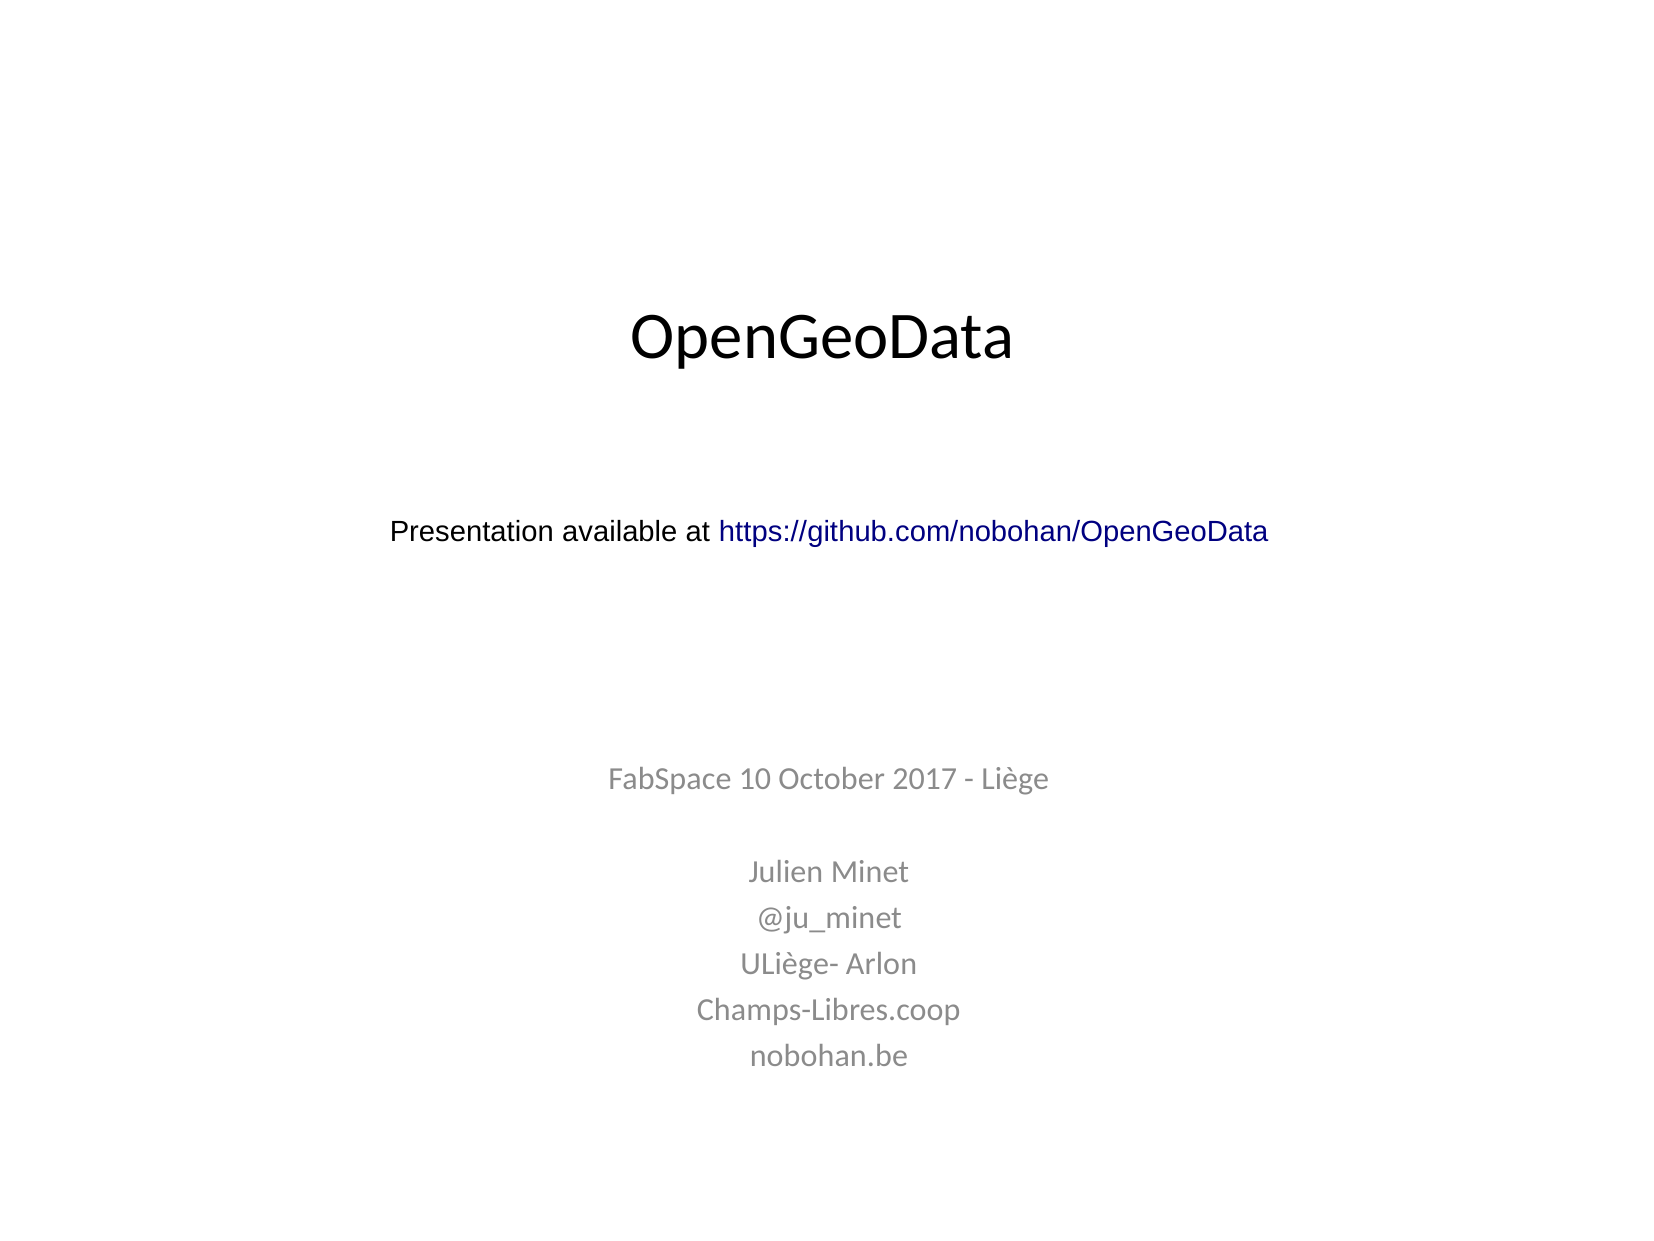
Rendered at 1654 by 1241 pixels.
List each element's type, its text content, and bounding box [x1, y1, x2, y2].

text_box FabSpace 10 October 2017 - Liège Julien Minet @ju_minet ULiège- Arlon Champs-Libres.coop nobohan.be [165, 750, 1494, 1082]
title OpenGeoData [120, 199, 1526, 466]
text_box Presentation available at https://github.com/nobohan/OpenGeoData [375, 507, 1336, 556]
